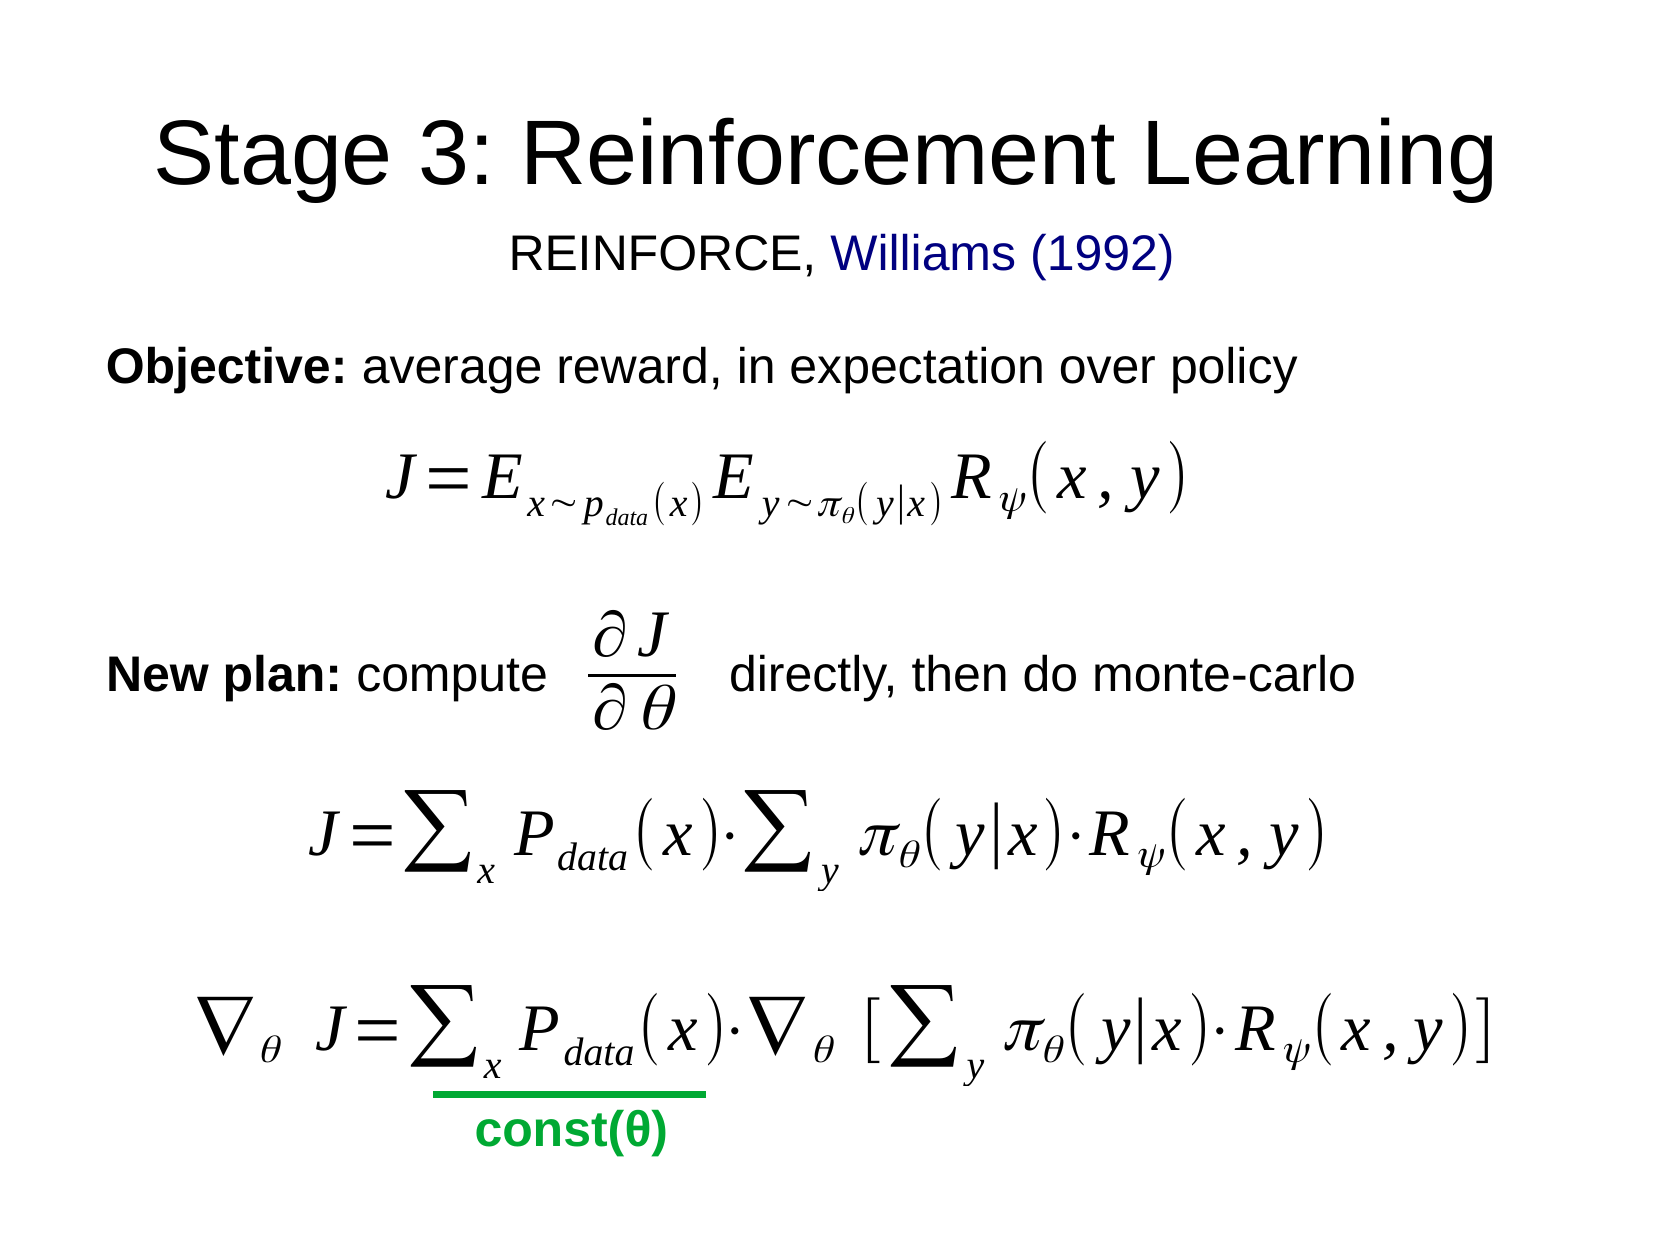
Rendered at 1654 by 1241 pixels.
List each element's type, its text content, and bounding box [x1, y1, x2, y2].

chart [377, 437, 1196, 531]
chart [300, 786, 1334, 891]
text_box Objective: average reward, in expectation over policy [91, 331, 1450, 458]
chart [578, 597, 686, 735]
title Stage 3: Reinforcement Learning [82, 49, 1571, 257]
text_box const(θ) [454, 1094, 689, 1226]
text_box REINFORCE, Williams (1992) [493, 217, 1249, 331]
text_box New plan: compute directly, then do monte-carlo [91, 638, 1450, 765]
chart [188, 981, 1500, 1086]
